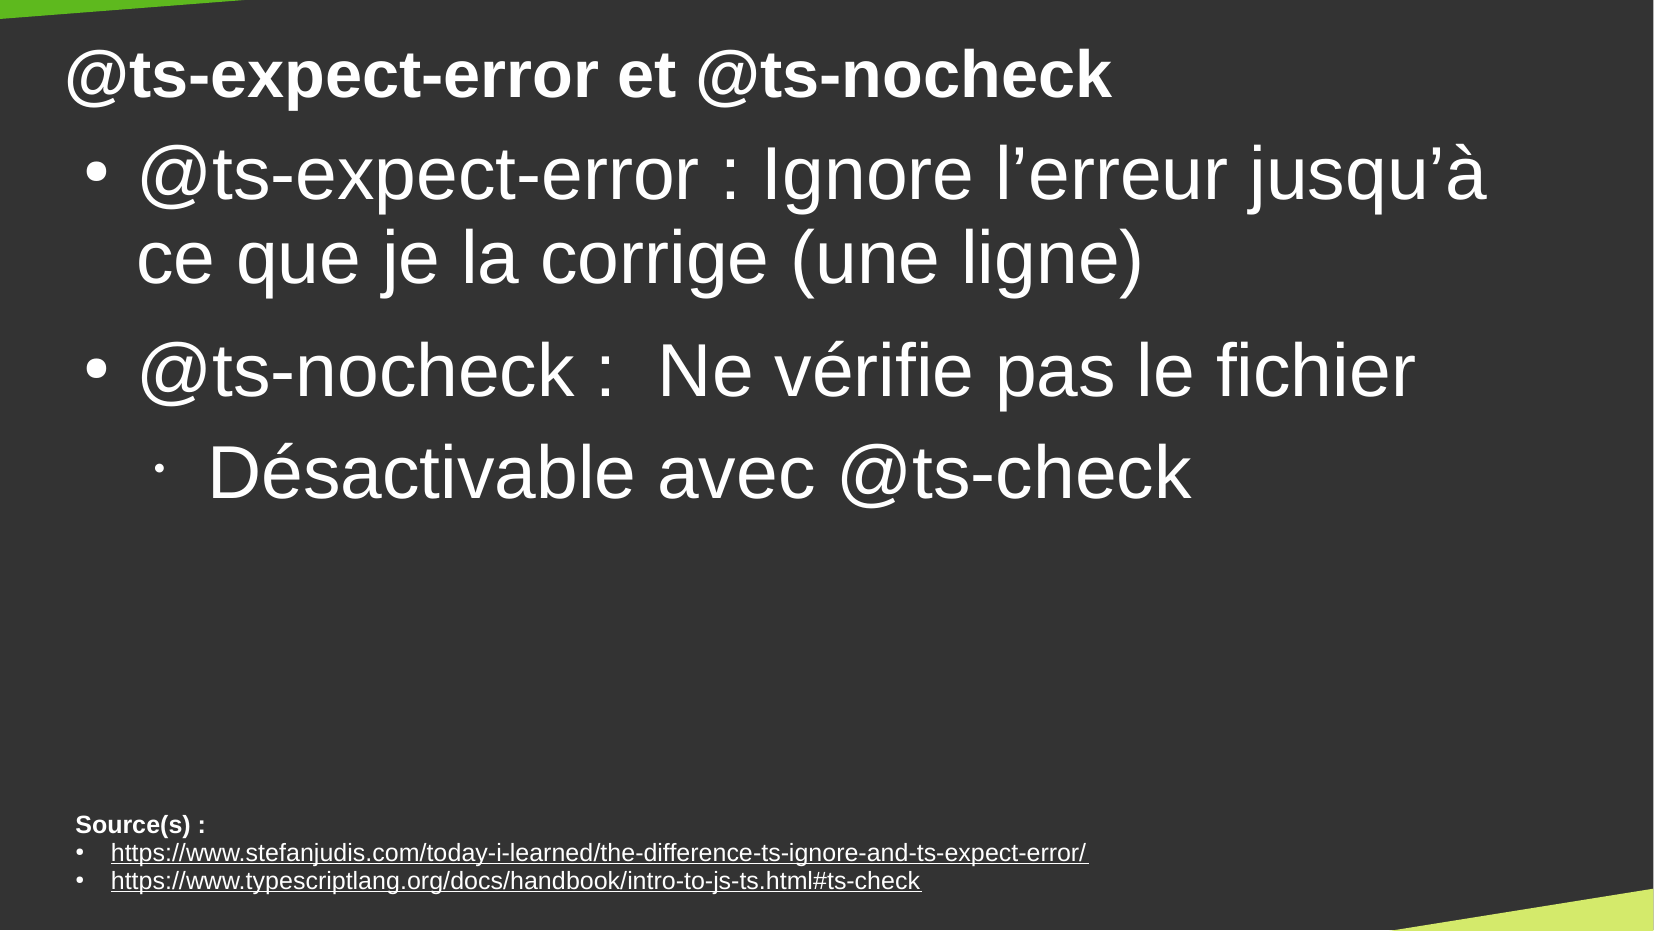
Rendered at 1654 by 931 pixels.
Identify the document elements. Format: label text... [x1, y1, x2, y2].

list @ts-expect-error : Ignore l’erreur jusqu’à ce que je la corrige (une ligne) @ts-nocheck : Ne vérifie pas le fichier Désactivable avec @ts-check [65, 131, 1544, 768]
text_box Source(s) : https://www.stefanjudis.com/today-i-learned/the-difference-ts-ignore-and-ts-expect-error/ https://www.typescriptlang.org/docs/handbook/intro-to-js-ts.html#ts-check [60, 793, 1546, 903]
text_box [1388, 888, 1654, 931]
title @ts-expect-error et @ts-nocheck [64, 37, 1560, 119]
text_box [0, 0, 245, 19]
